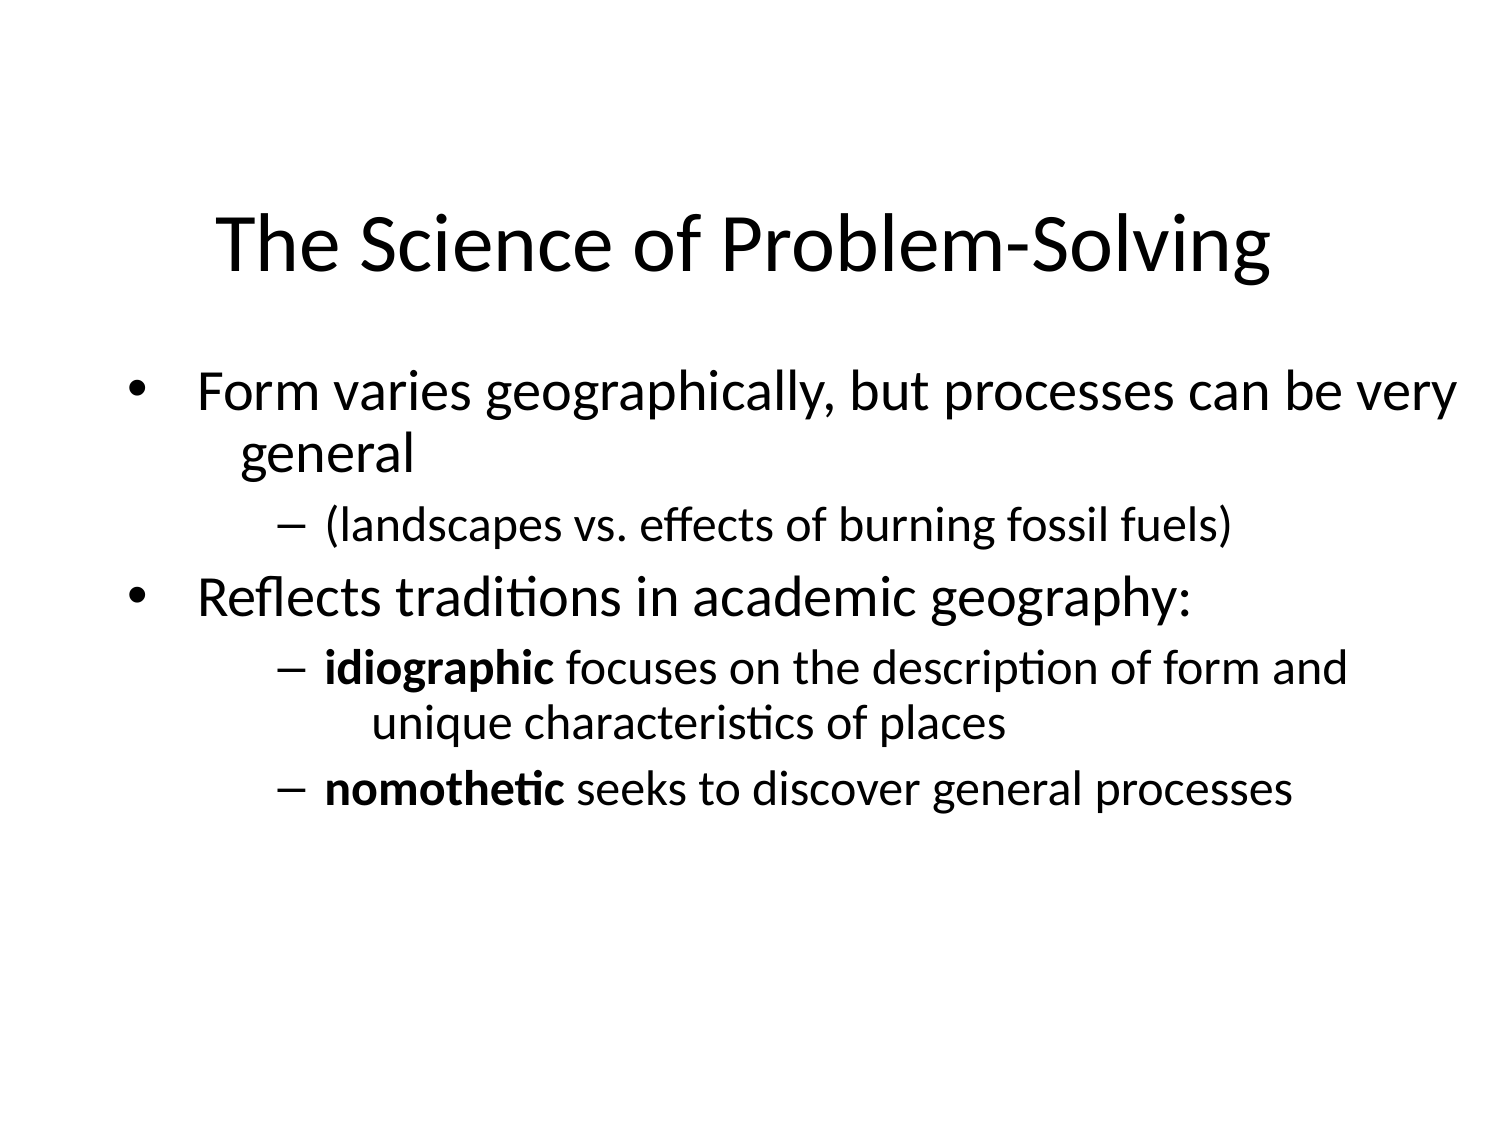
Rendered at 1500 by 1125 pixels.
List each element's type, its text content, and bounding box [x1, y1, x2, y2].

list Form varies geographically, but processes can be very general (landscapes vs. effects of burning fossil fuels) Reflects traditions in academic geography: idiographic focuses on the description of form and unique characteristics of places nomothetic seeks to discover general processes [112, 352, 1477, 1028]
title The Science of Problem-Solving [17, 173, 1471, 303]
